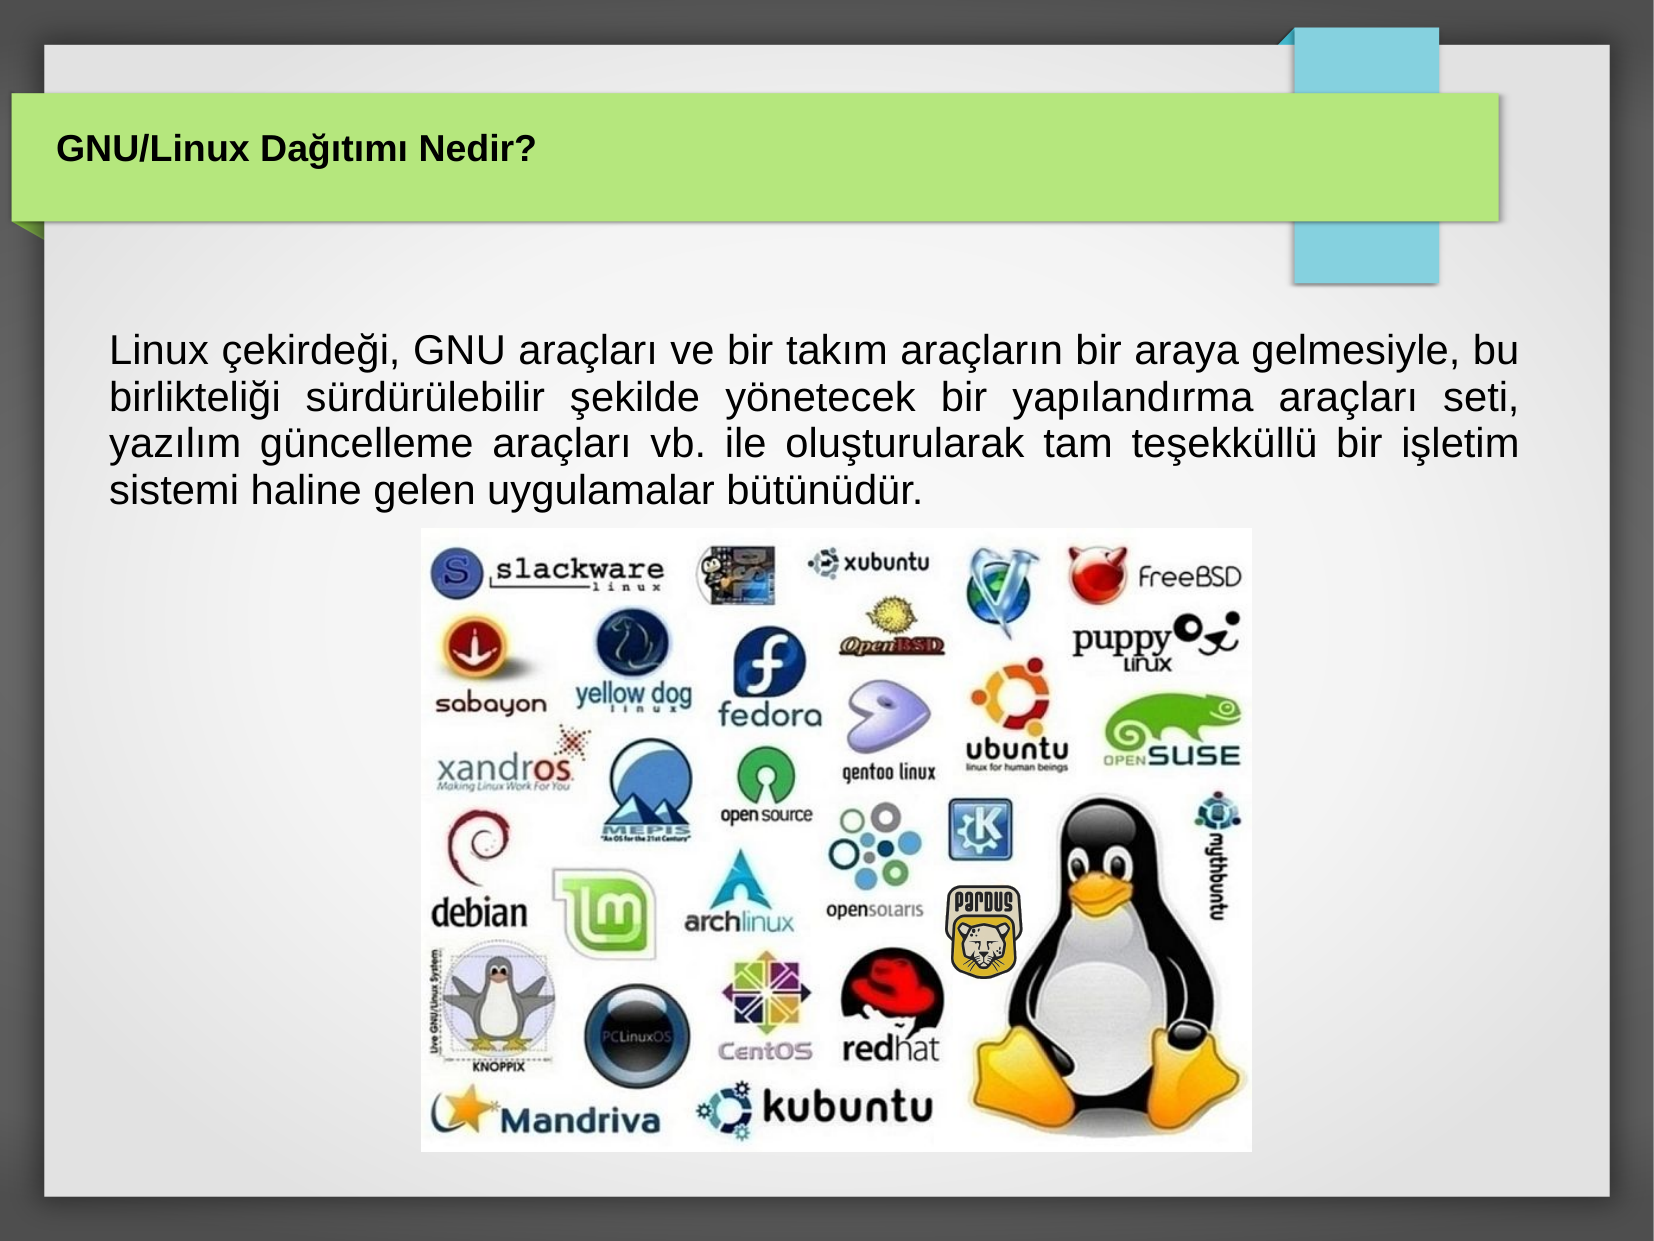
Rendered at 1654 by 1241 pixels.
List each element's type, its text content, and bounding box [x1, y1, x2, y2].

text_box GNU/Linux Dağıtımı Nedir? [41, 120, 792, 196]
picture [0, 0, 1654, 1241]
text_box Linux çekirdeği, GNU araçları ve bir takım araçların bir araya gelmesiyle, bu birlikteliği sürdürülebilir şekilde yönetecek bir yapılandırma araçları seti, yazılım güncelleme araçları vb. ile oluşturularak tam teşekküllü bir işletim sistemi haline gelen uygulamalar bütünüdür. [94, 319, 1536, 588]
